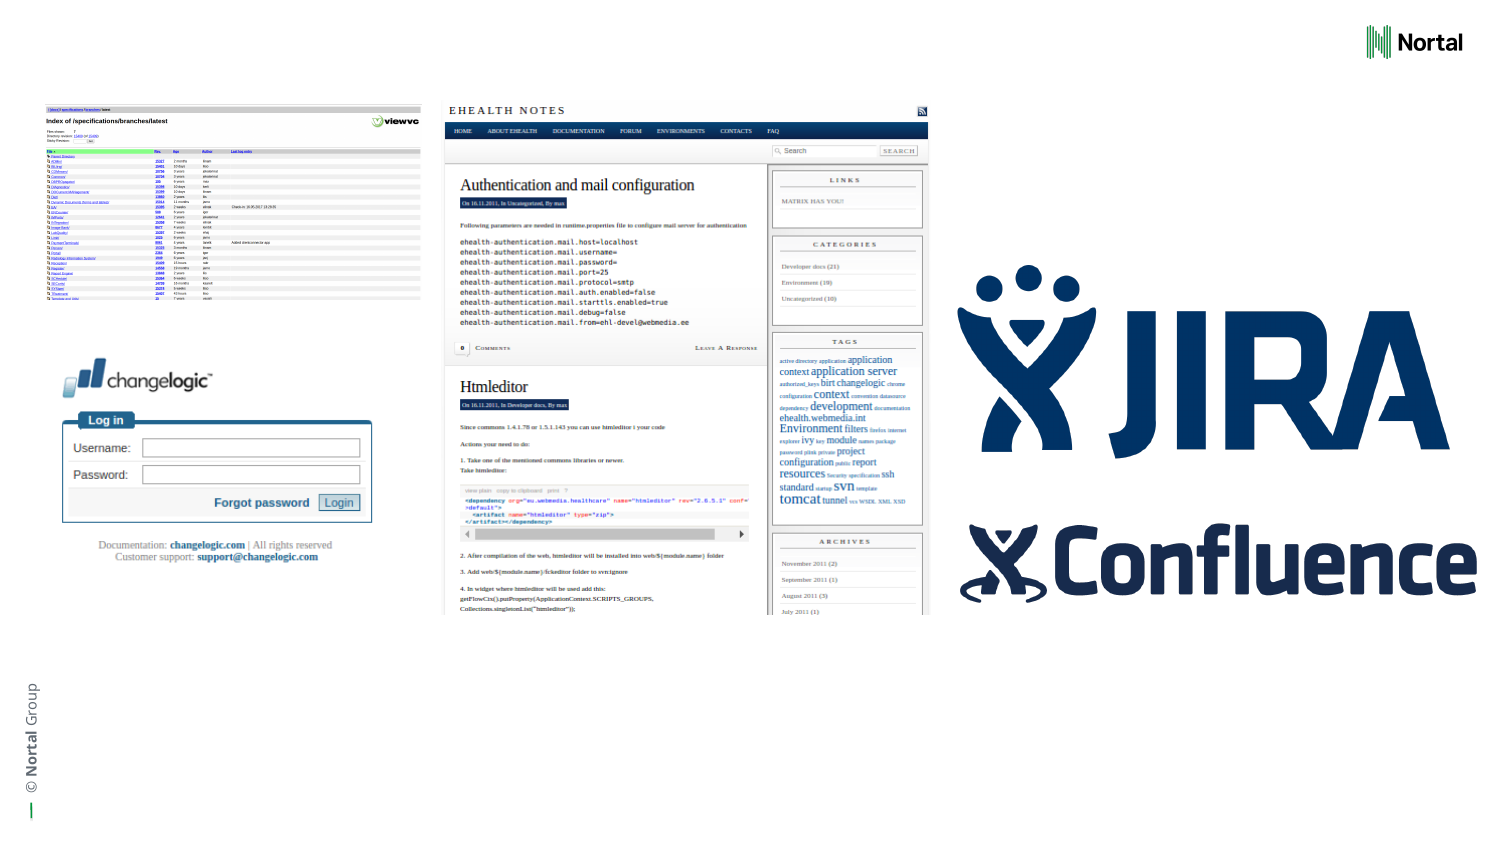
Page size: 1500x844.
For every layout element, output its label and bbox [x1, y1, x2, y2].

picture [45, 329, 385, 586]
picture [952, 509, 1486, 615]
picture [45, 104, 422, 301]
picture [441, 100, 1477, 616]
